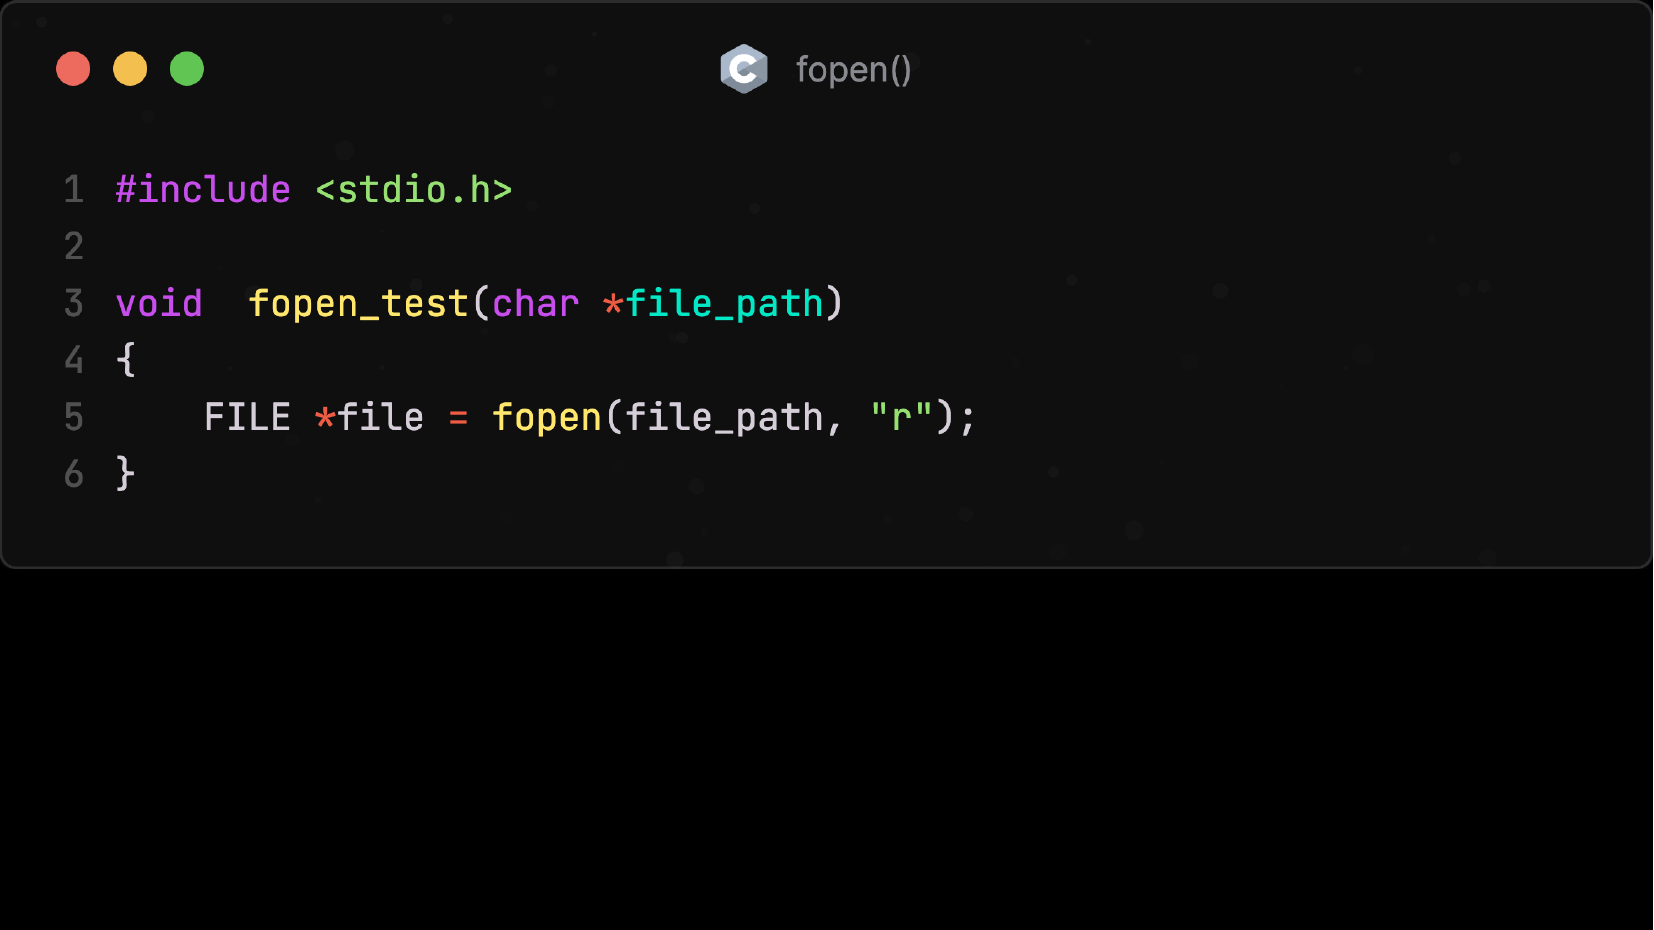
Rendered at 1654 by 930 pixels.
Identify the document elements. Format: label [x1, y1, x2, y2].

picture [0, 0, 1653, 569]
